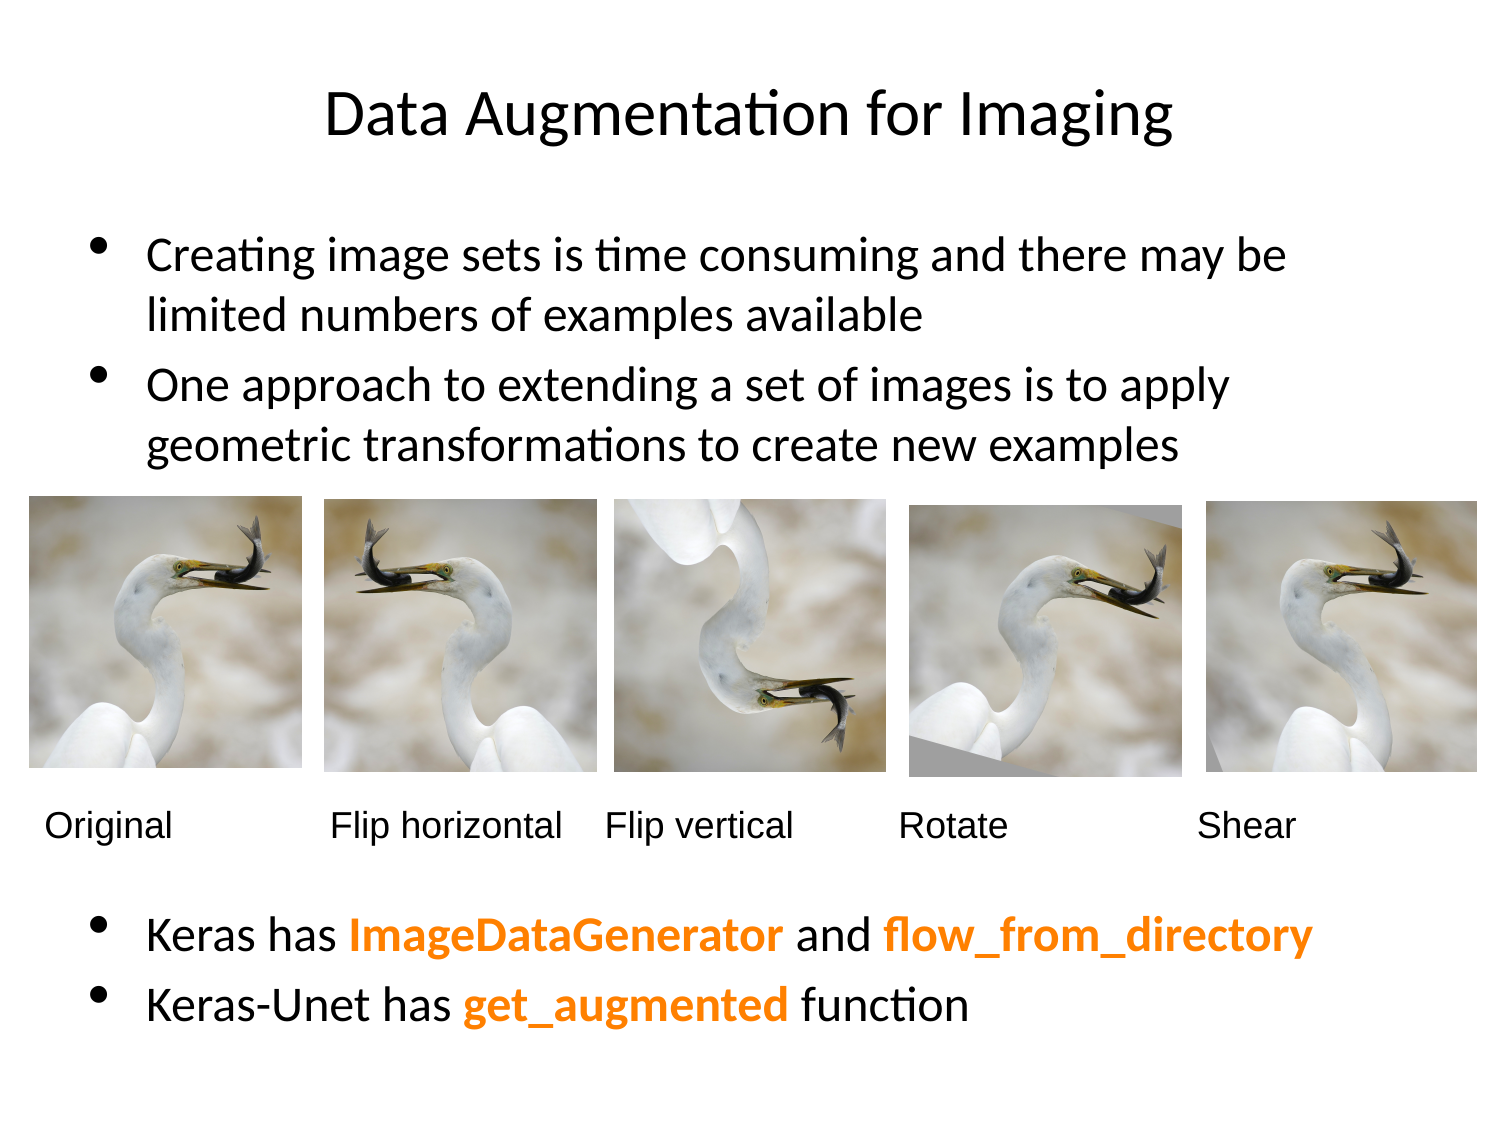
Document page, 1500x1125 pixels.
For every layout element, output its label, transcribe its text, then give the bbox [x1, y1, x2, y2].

picture [1206, 501, 1477, 772]
picture [324, 499, 597, 772]
text_box Original Flip horizontal Flip vertical Rotate Shear [29, 797, 1477, 897]
text_box Data Augmentation for Imaging [75, 45, 1425, 172]
text_box Creating image sets is time consuming and there may be limited numbers of examples available One approach to extending a set of images is to apply geometric transformations to create new examples Keras has ImageDataGenerator and flow_from_directory Keras-Unet has get_augmented function [75, 213, 1425, 797]
picture [29, 496, 302, 768]
text_box Creating image sets is time consuming and there may be limited numbers of examples available One approach to extending a set of images is to apply geometric transformations to create new examples Keras has ImageDataGenerator and flow_from_directory Keras-Unet has get_augmented function [75, 897, 1425, 1034]
picture [614, 499, 886, 772]
picture [909, 505, 1182, 777]
